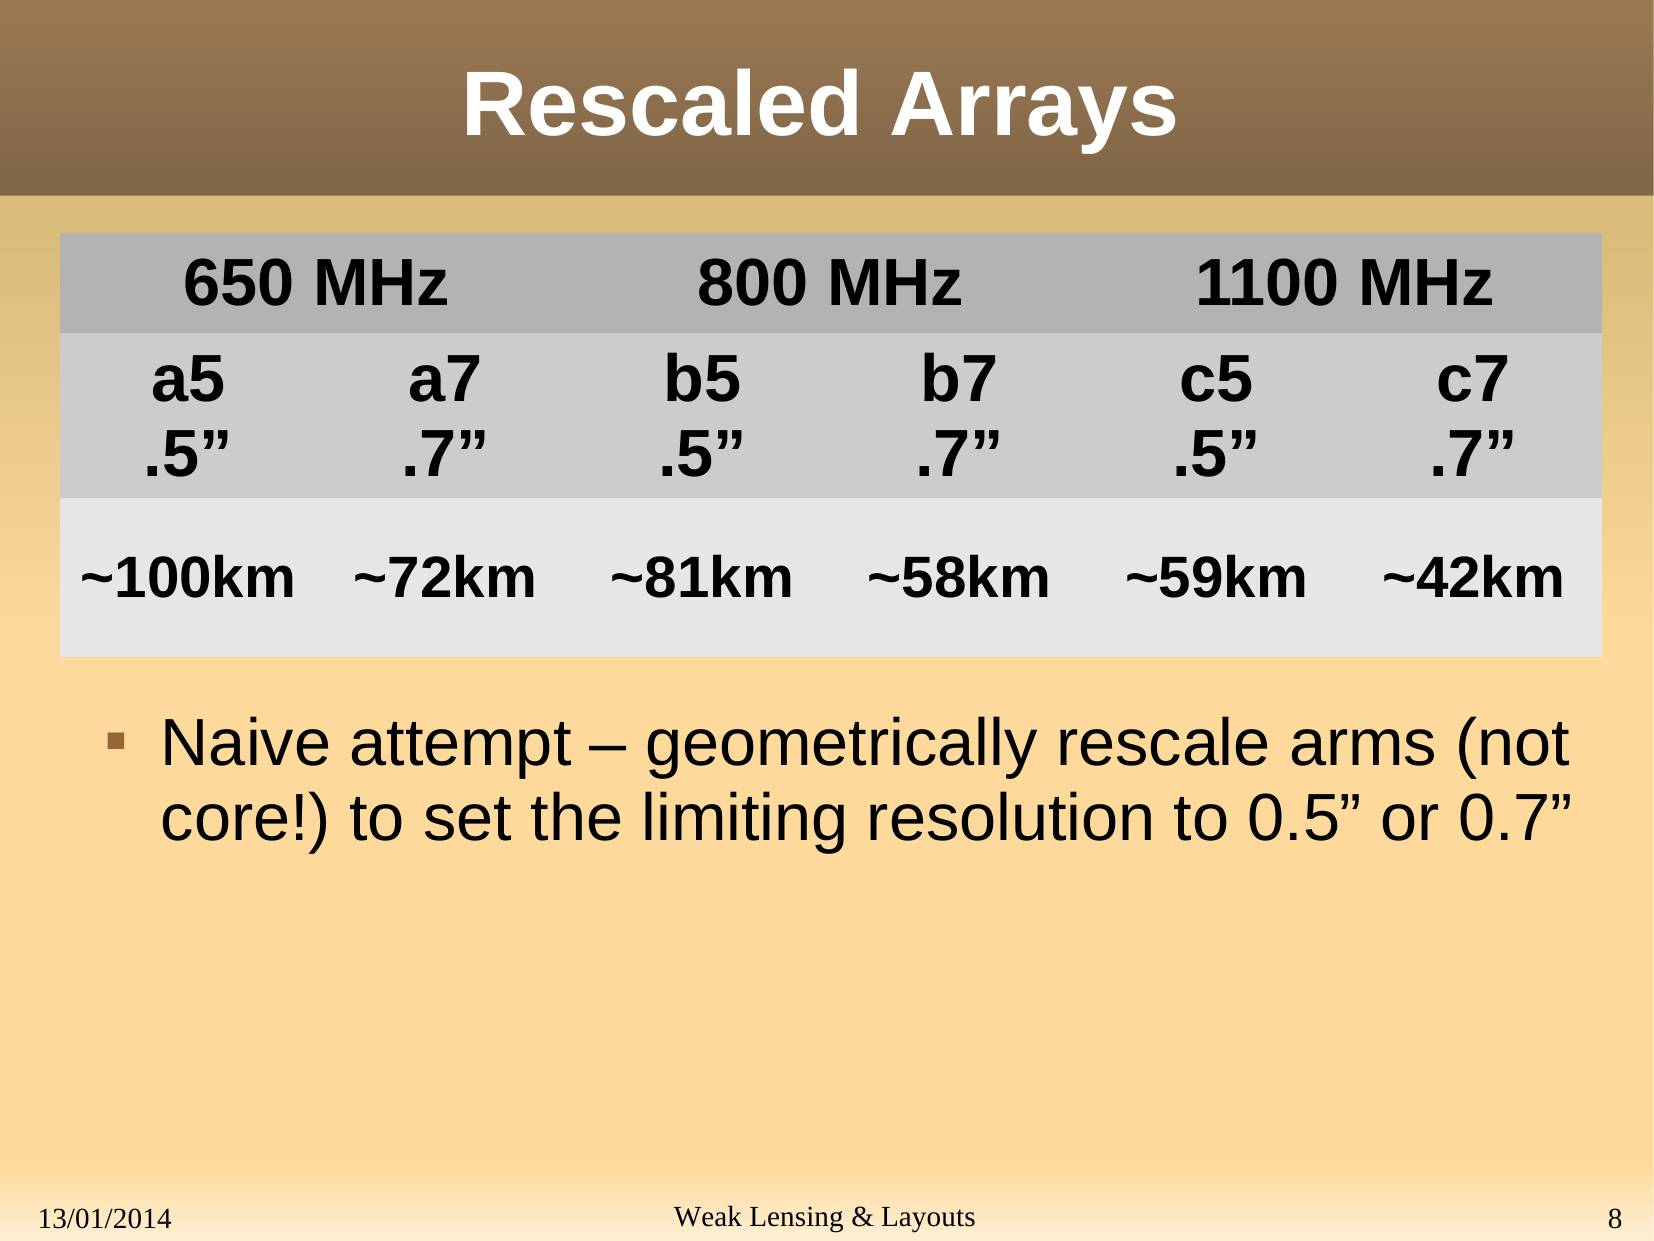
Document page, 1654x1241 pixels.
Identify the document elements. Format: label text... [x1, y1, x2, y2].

table_header 800 MHz [574, 233, 1088, 333]
table_cell c7 .7” [1345, 333, 1602, 498]
table_cell c5 .5” [1088, 333, 1345, 498]
table_cell b7 .7” [831, 333, 1088, 498]
table_cell ~72km [317, 498, 574, 657]
table_cell a5 .5” [60, 333, 317, 498]
table_cell ~81km [574, 498, 831, 657]
table_cell ~100km [60, 498, 317, 657]
picture [0, 0, 1654, 1241]
table_cell ~42km [1345, 498, 1602, 657]
table_header 650 MHz [60, 233, 574, 333]
table_cell ~58km [831, 498, 1088, 657]
table_header 1100 MHz [1088, 233, 1602, 333]
title Rescaled Arrays [76, 0, 1565, 208]
table_cell ~59km [1088, 498, 1345, 657]
table_cell a7 .7” [317, 333, 574, 498]
table_cell b5 .5” [574, 333, 831, 498]
list Naive attempt – geometrically rescale arms (not core!) to set the limiting resolution to 0.5” or 0.7” [90, 705, 1579, 1096]
